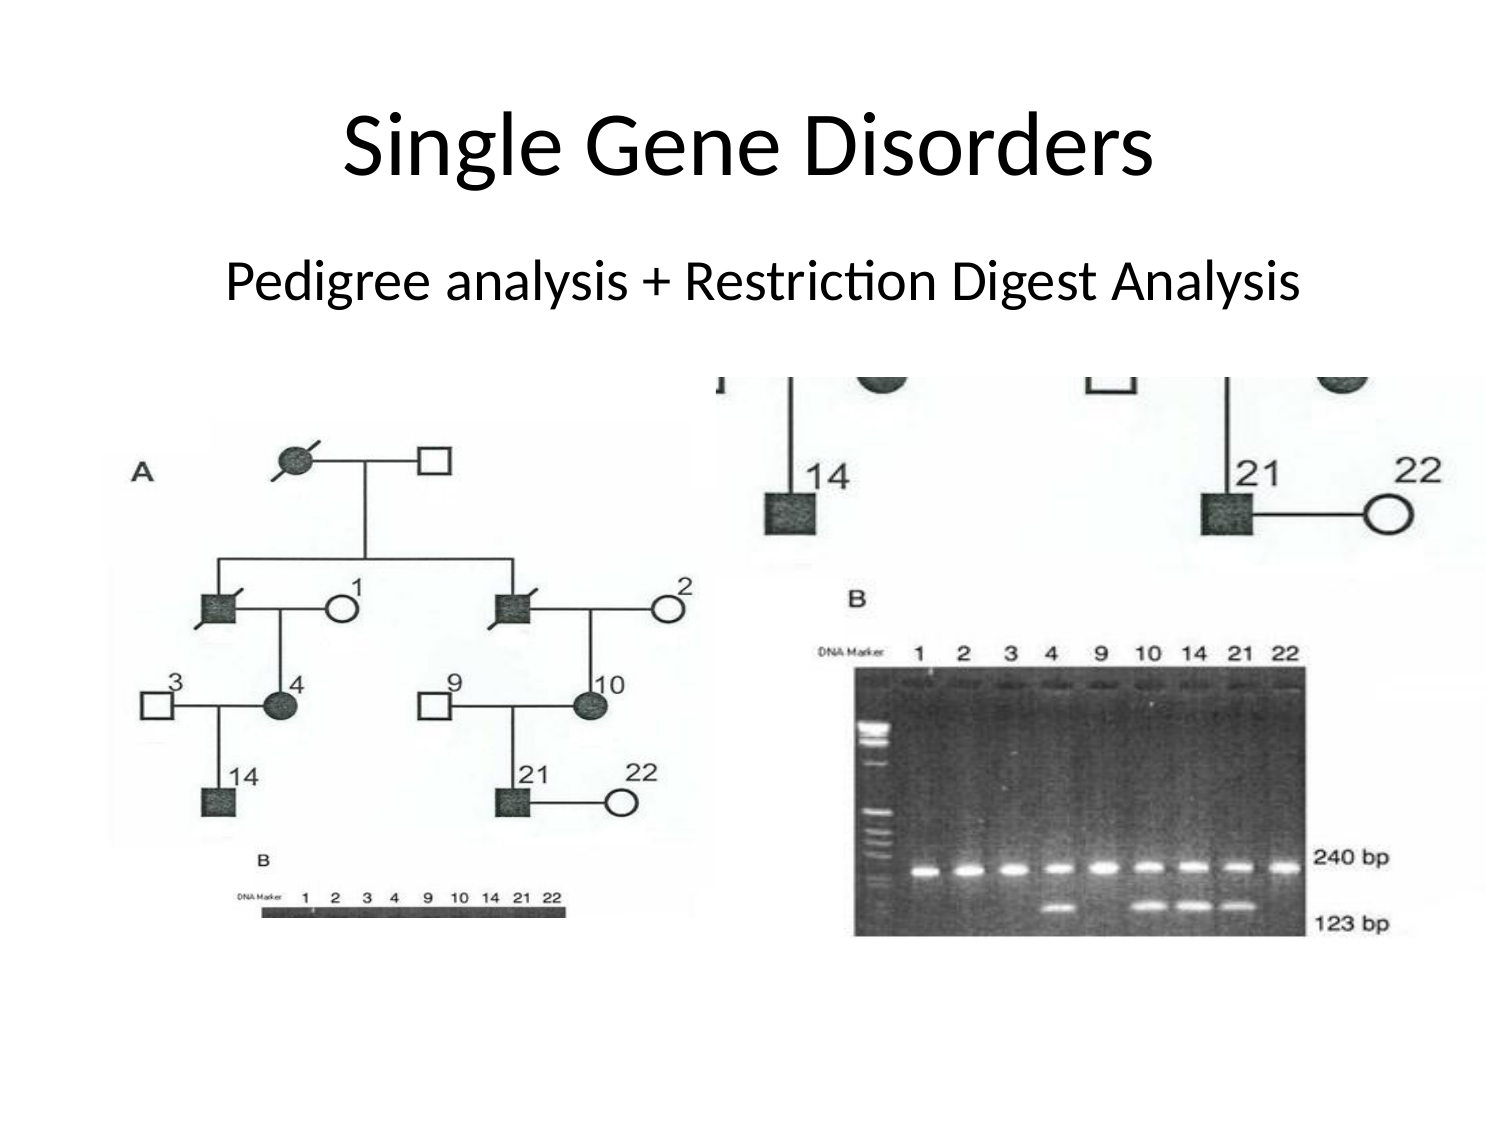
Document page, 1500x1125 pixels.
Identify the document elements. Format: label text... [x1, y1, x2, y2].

picture [57, 377, 1486, 1006]
text_box Pedigree analysis + Restriction Digest Analysis [101, 235, 1425, 320]
title Single Gene Disorders [75, 45, 1425, 233]
